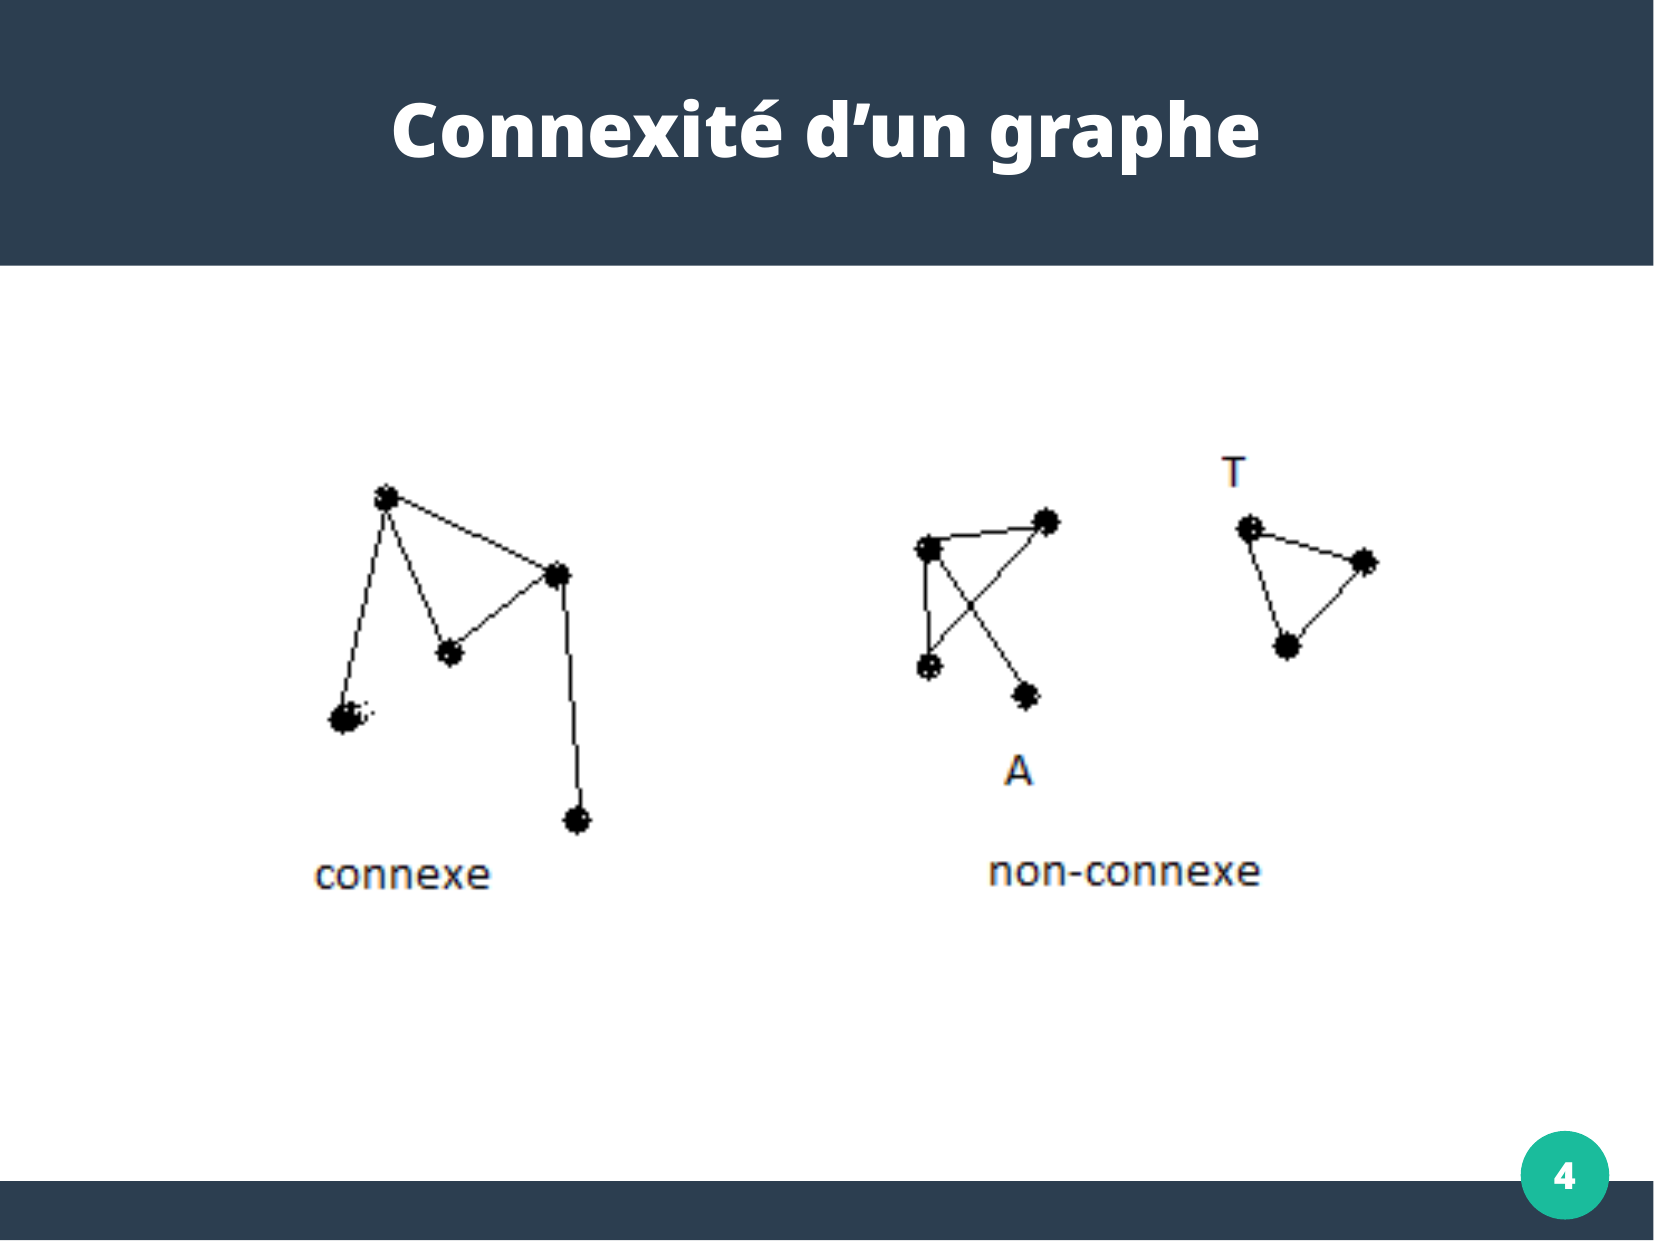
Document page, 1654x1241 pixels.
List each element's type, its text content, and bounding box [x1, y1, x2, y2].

picture [235, 401, 1501, 1004]
title Connexité d’un graphe [59, 49, 1595, 207]
